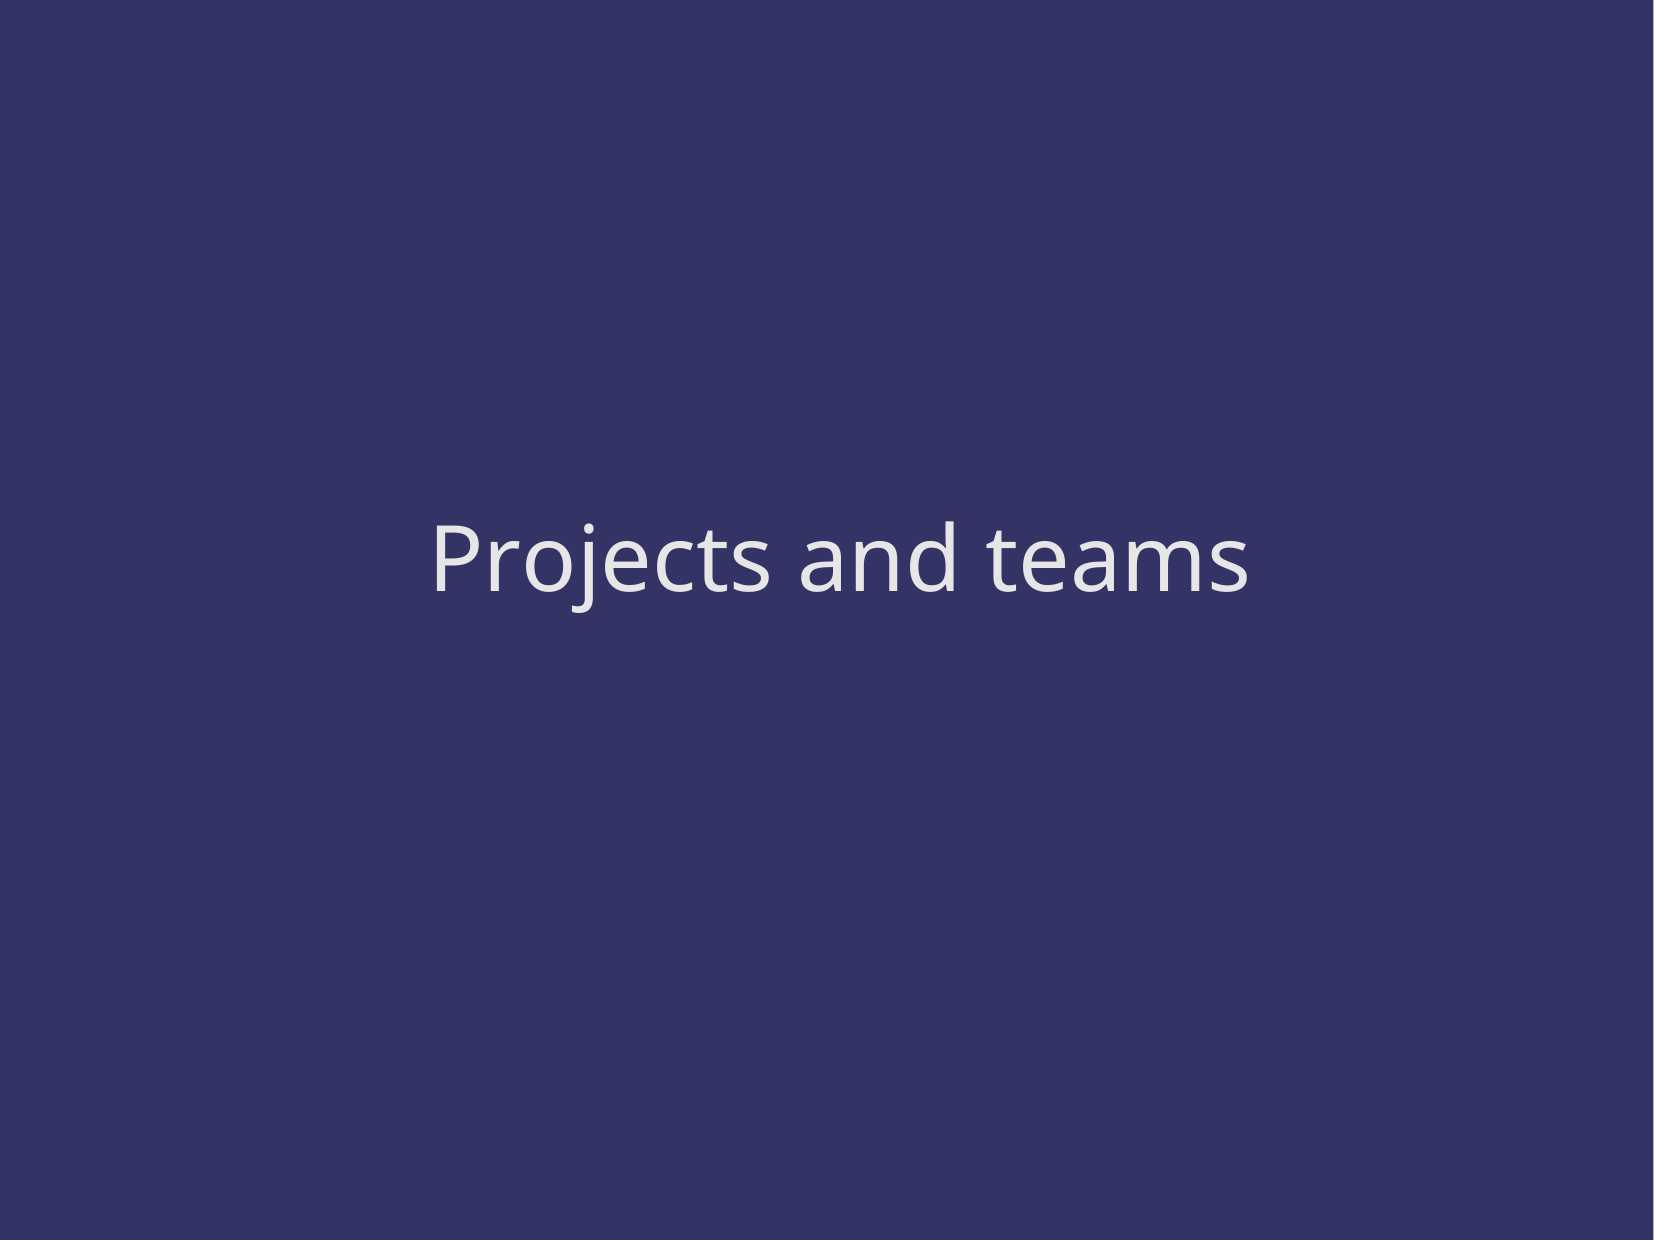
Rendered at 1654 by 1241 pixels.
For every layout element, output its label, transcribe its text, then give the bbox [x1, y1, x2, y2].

title Projects and teams [60, 452, 1621, 661]
